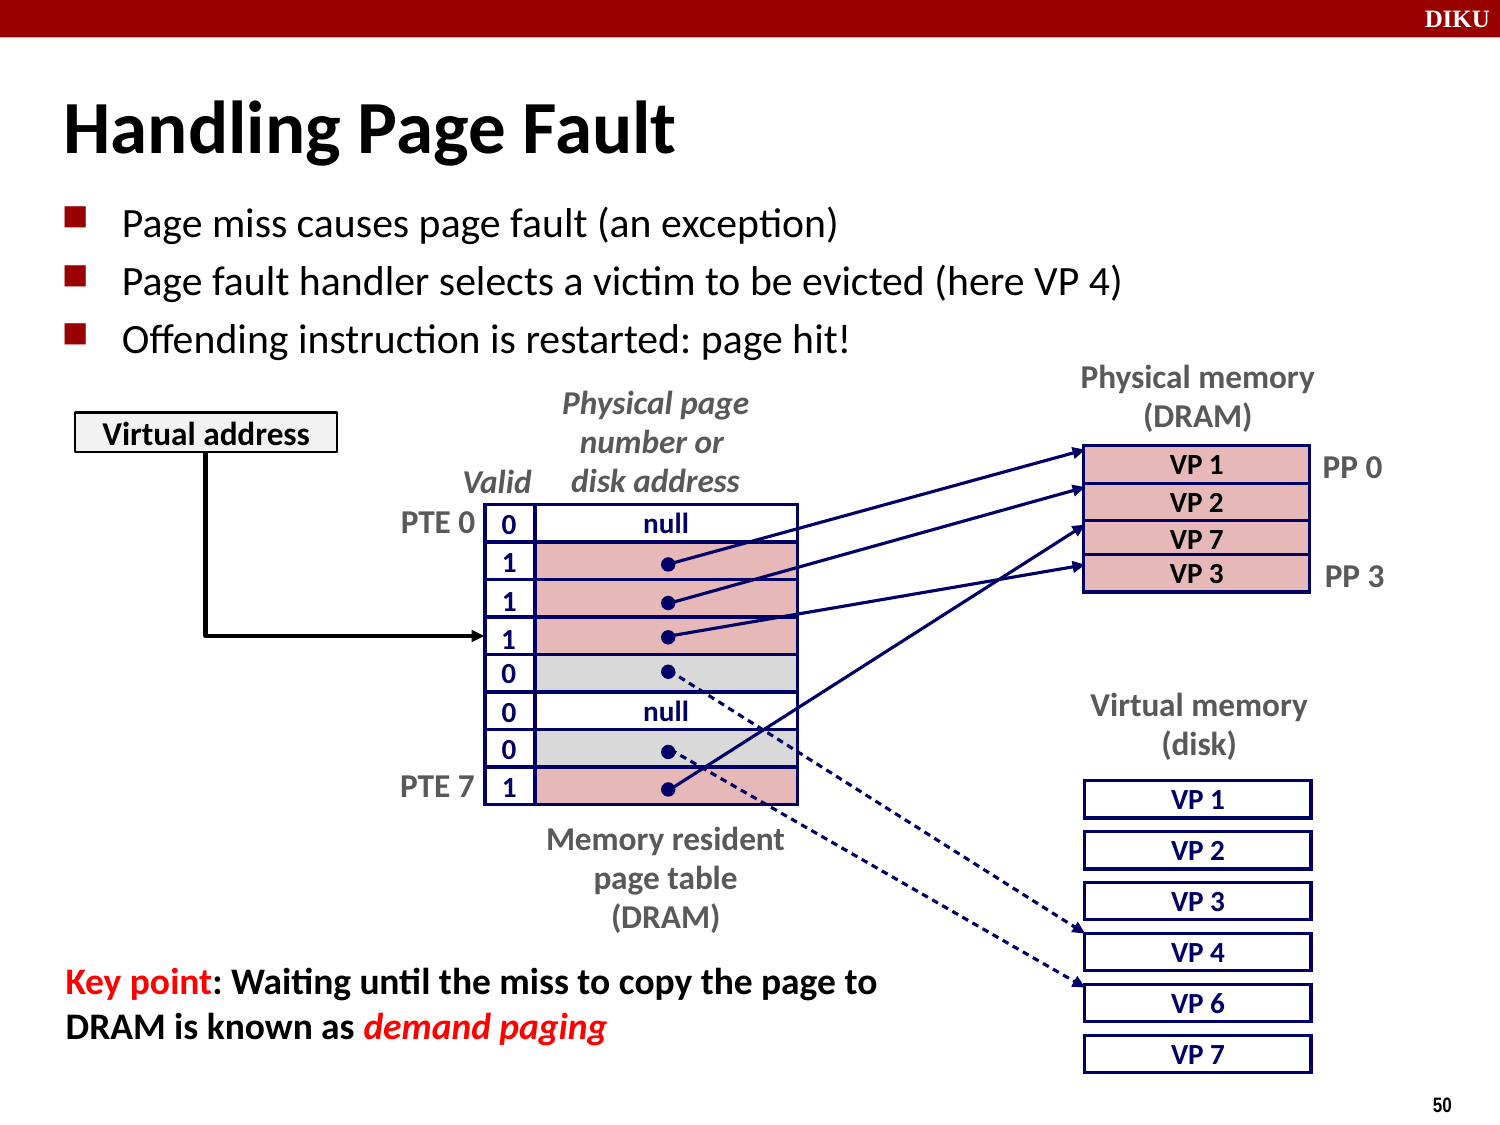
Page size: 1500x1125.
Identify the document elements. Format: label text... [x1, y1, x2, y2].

text_box null [536, 504, 798, 542]
text_box Virtual address [75, 412, 338, 453]
text_box VP 3 [1084, 882, 1312, 920]
text_box Physical memory (DRAM) [1065, 349, 1330, 445]
text_box 0 [486, 724, 532, 775]
text_box PTE 0 [385, 493, 490, 549]
text_box Valid [447, 454, 560, 510]
text_box VP 2 [1083, 484, 1310, 521]
text_box Key point: Waiting until the miss to copy the page to DRAM is known as demand paging [50, 949, 1000, 1055]
text_box null [768, 711, 798, 730]
text_box [536, 542, 798, 693]
text_box Page miss causes page fault (an exception) Page fault handler selects a victim to be evicted (here VP 4) Offending instruction is restarted: page hit! [50, 188, 1414, 313]
text_box VP 1 [1084, 780, 1312, 819]
text_box PP 3 [1310, 548, 1400, 604]
text_box Handling Page Fault [48, 59, 1408, 188]
text_box Physical page number or disk address [547, 374, 765, 509]
text_box null [536, 693, 798, 730]
text_box 1 [486, 614, 531, 648]
text_box Virtual memory (disk) [1075, 677, 1323, 772]
text_box null [759, 531, 798, 542]
text_box VP 7 [1083, 521, 1310, 554]
text_box 1 [490, 775, 532, 814]
text_box VP 7 [1084, 1035, 1312, 1073]
text_box VP 1 [1083, 445, 1310, 484]
text_box VP 2 [1084, 831, 1312, 869]
text_box PTE 7 [385, 758, 490, 814]
text_box [536, 730, 798, 805]
text_box 0 [486, 648, 531, 687]
text_box VP 3 [1083, 554, 1310, 593]
text_box Memory resident page table (DRAM) [531, 811, 801, 945]
text_box PP 0 [1307, 439, 1398, 495]
text_box 0 [490, 499, 532, 537]
text_box VP 6 [1084, 984, 1312, 1022]
text_box 0 [486, 687, 532, 724]
text_box 1 [487, 576, 532, 627]
text_box VP 4 [1084, 933, 1312, 971]
text_box 1 [487, 537, 532, 576]
